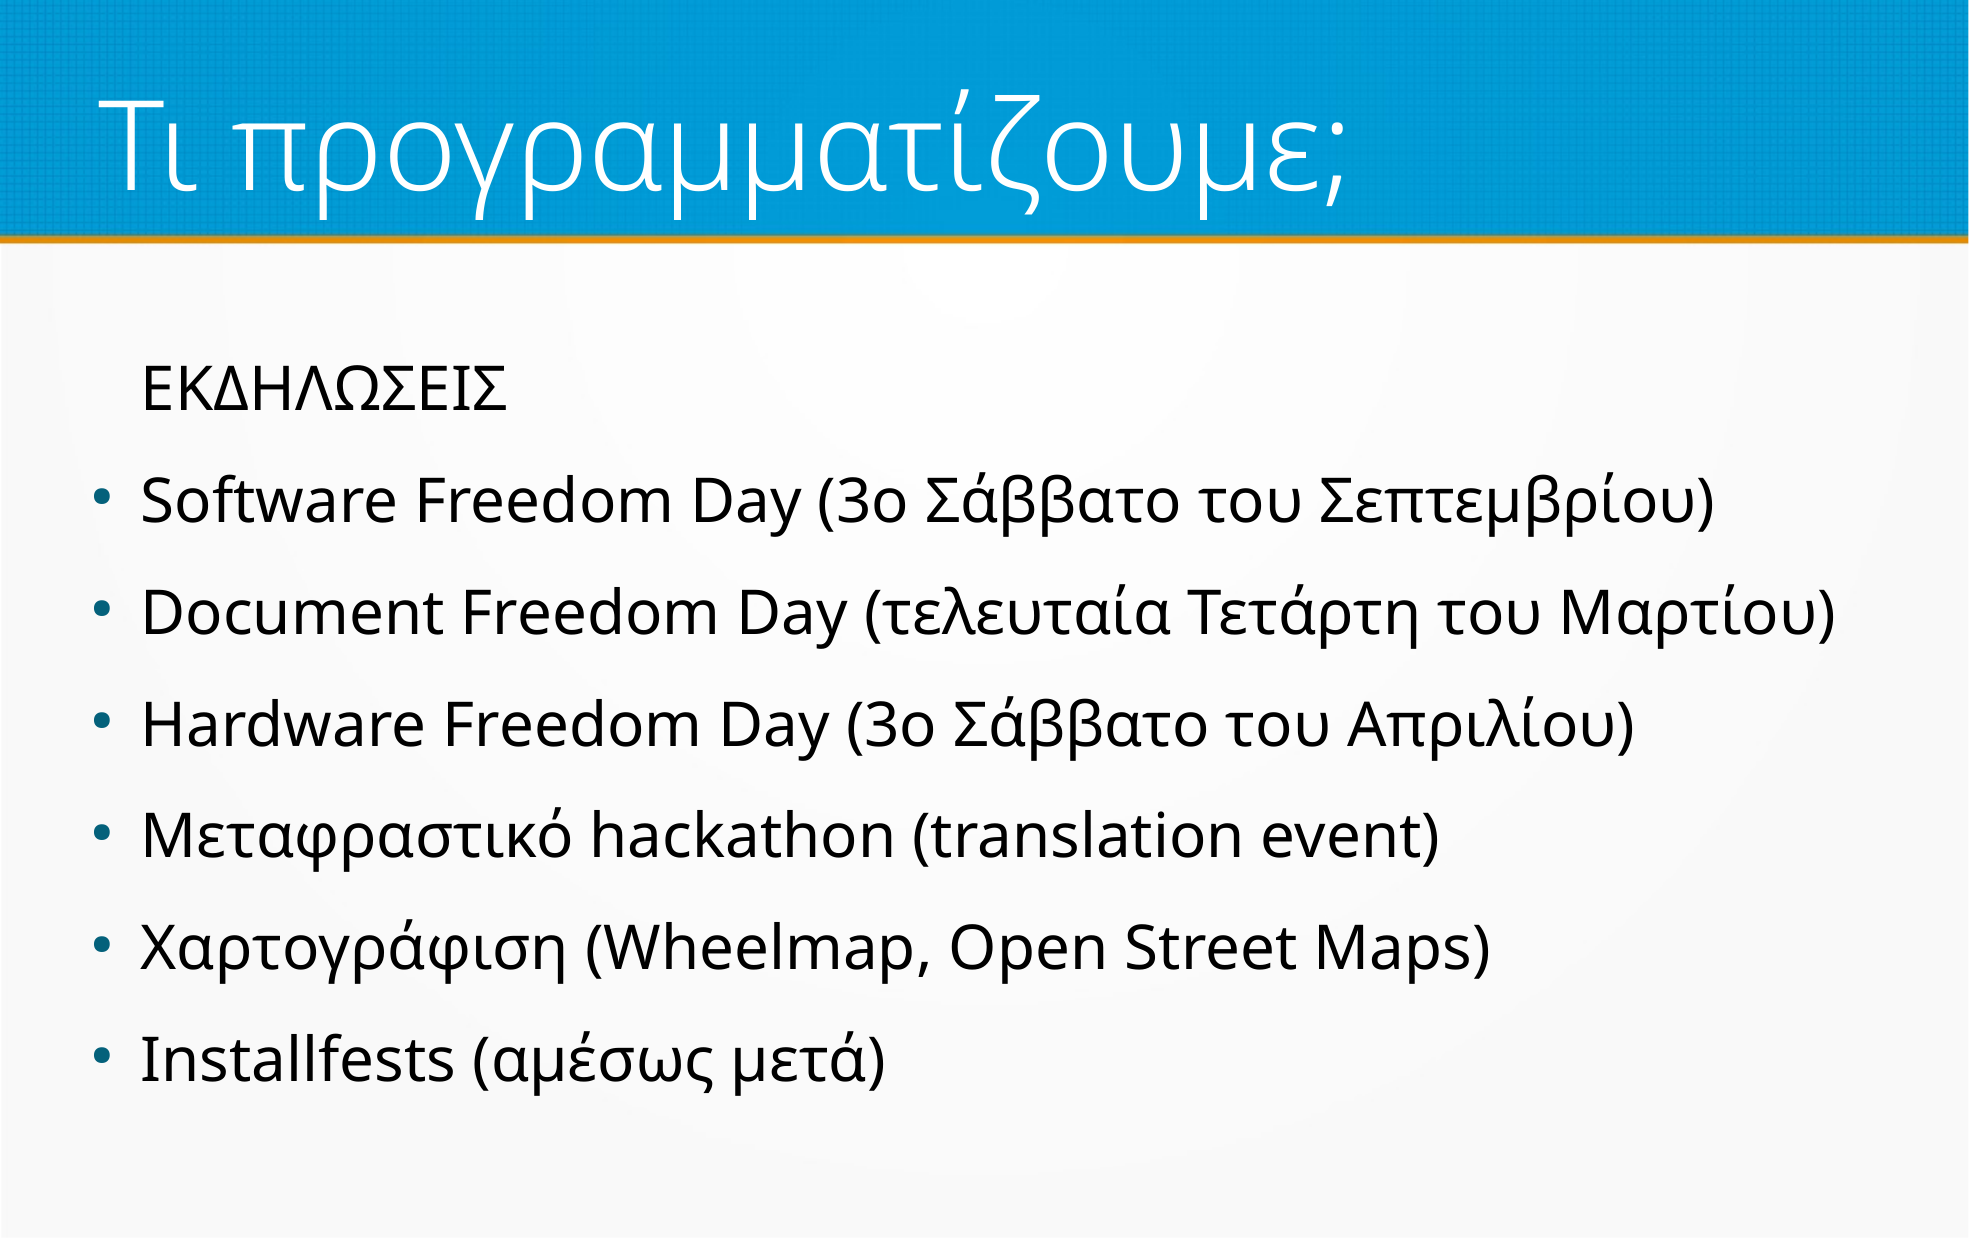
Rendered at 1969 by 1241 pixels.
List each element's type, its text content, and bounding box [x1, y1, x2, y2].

picture [0, 233, 1969, 1241]
list ΕΚΔΗΛΩΣΕΙΣ Software Freedom Day (3ο Σάββατο του Σεπτεμβρίου) Document Freedom Day (τελευταία Τετάρτη του Μαρτίου) Hardware Freedom Day (3ο Σάββατο του Απριλίου) Μεταφραστικό hackathon (translation event) Χαρτογράφιση (Wheelmap, Open Street Maps) Installfests (αμέσως μετά) [74, 344, 1878, 1110]
title Τι προγραμματίζουμε; [98, 19, 1870, 227]
